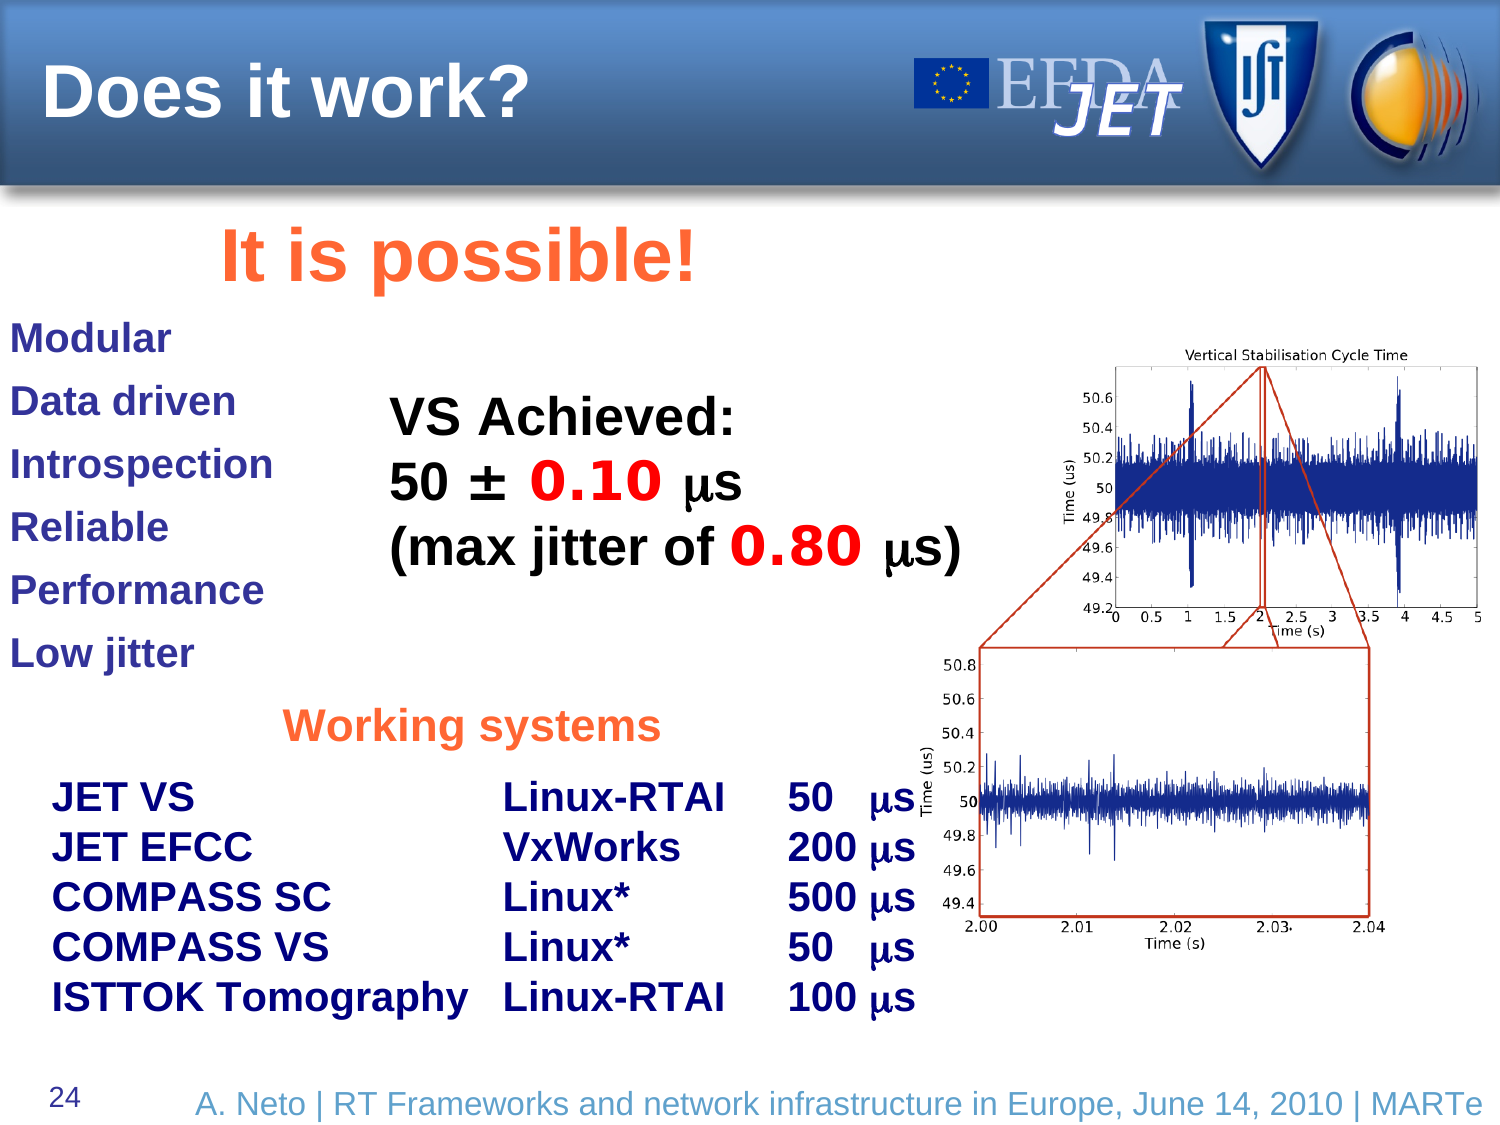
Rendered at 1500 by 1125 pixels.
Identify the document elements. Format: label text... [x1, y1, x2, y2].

text_box Does it work? [41, 0, 1129, 181]
text_box It is possible! Modular Data driven Introspection Reliable Performance Low jitter [9, 209, 910, 750]
text_box 50 ms 200 ms 500 ms 50 ms 100 ms [773, 762, 945, 1028]
picture [0, 0, 1500, 207]
text_box Working systems [267, 687, 696, 758]
text_box JET VS JET EFCC COMPASS SC COMPASS VS ISTTOK Tomography [36, 762, 487, 1028]
text_box VS Achieved: 50 ± 0.10 ms (max jitter of 0.80 ms) [375, 374, 1135, 638]
picture [920, 349, 1481, 950]
text_box Linux-RTAI VxWorks Linux* Linux* Linux-RTAI [487, 762, 747, 1078]
